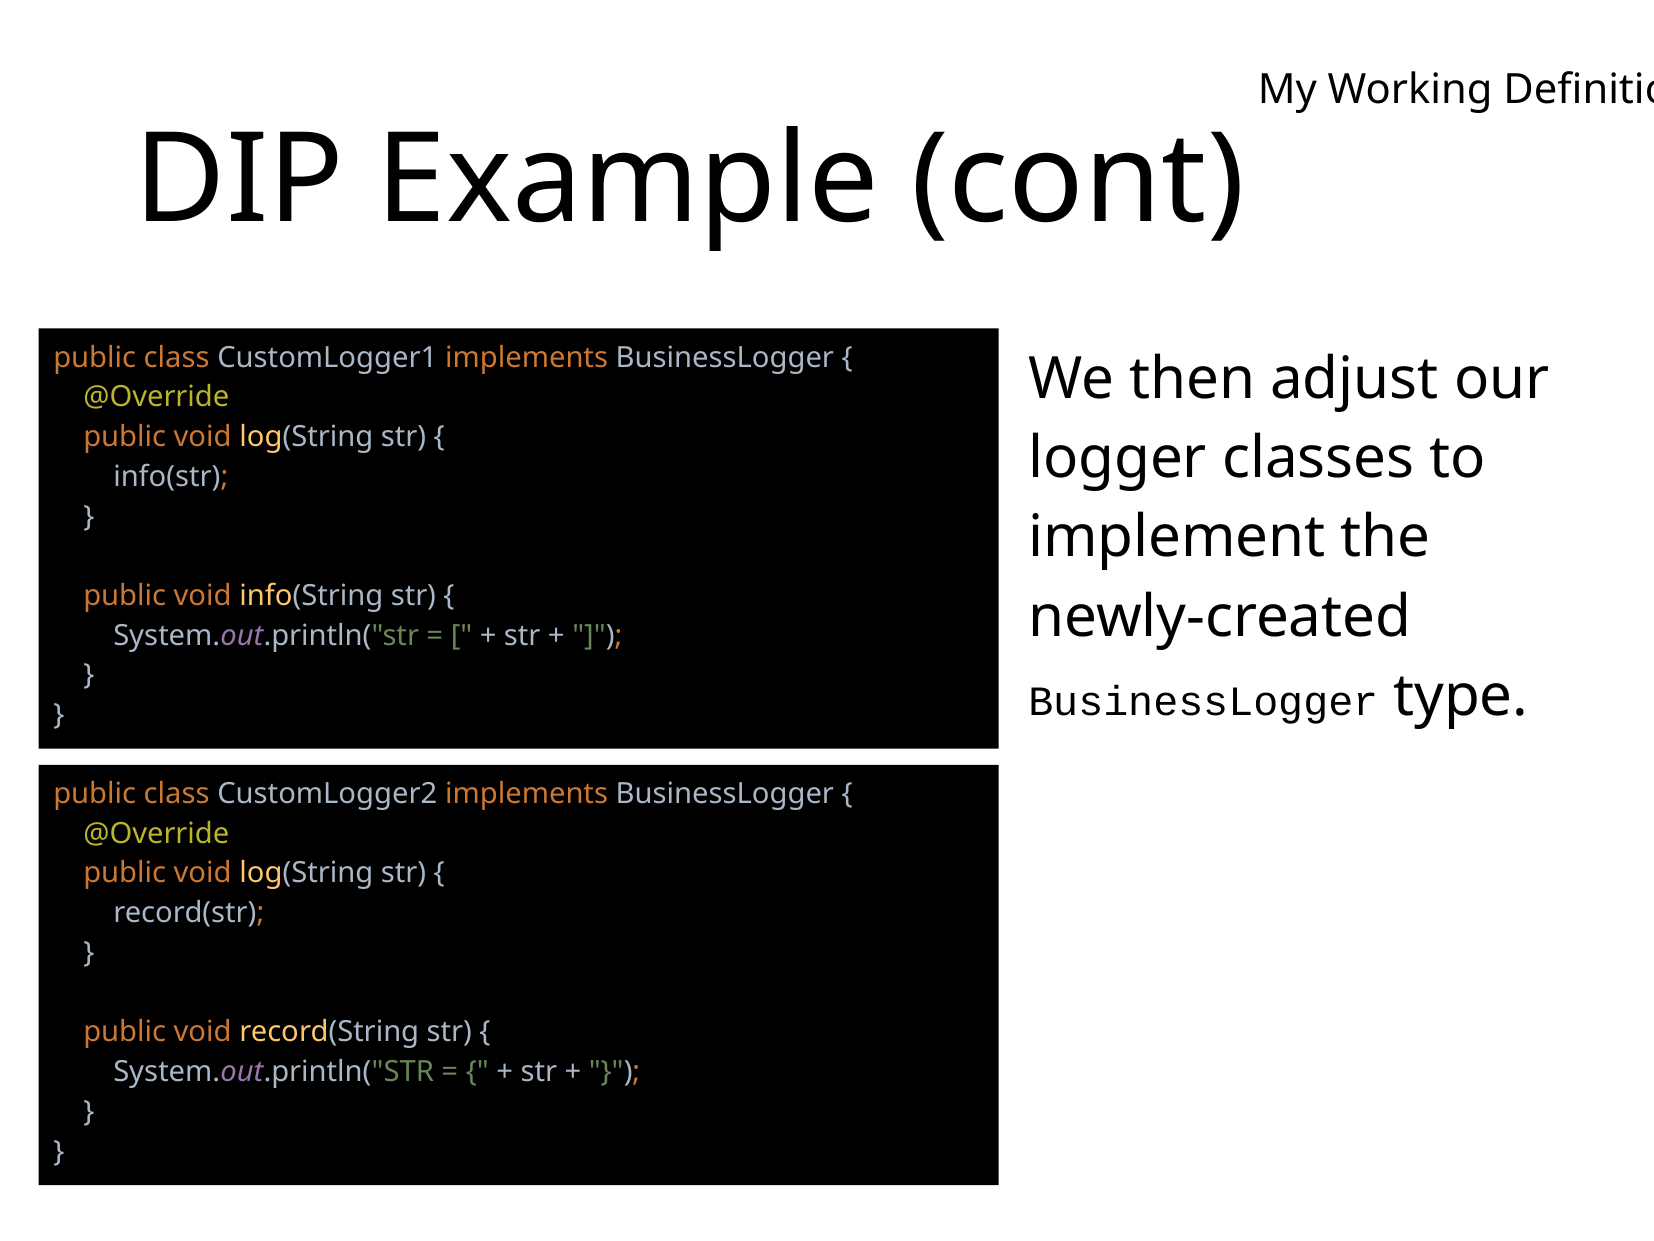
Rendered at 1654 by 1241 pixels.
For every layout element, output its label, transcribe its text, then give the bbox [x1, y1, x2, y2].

text_box DIP Example (cont) [120, 80, 1492, 211]
text_box My Working Definition [1243, 51, 1593, 106]
text_box public class CustomLogger1 implements BusinessLogger { @Override public void log(String str) { info(str); } public void info(String str) { System.out.println("str = [" + str + "]"); } } [38, 328, 999, 749]
text_box public class CustomLogger2 implements BusinessLogger { @Override public void log(String str) { record(str); } public void record(String str) { System.out.println("STR = {" + str + "}"); } } [38, 764, 999, 1186]
text_box We then adjust our logger classes to implement the newly-created BusinessLogger type. [1013, 328, 1629, 558]
